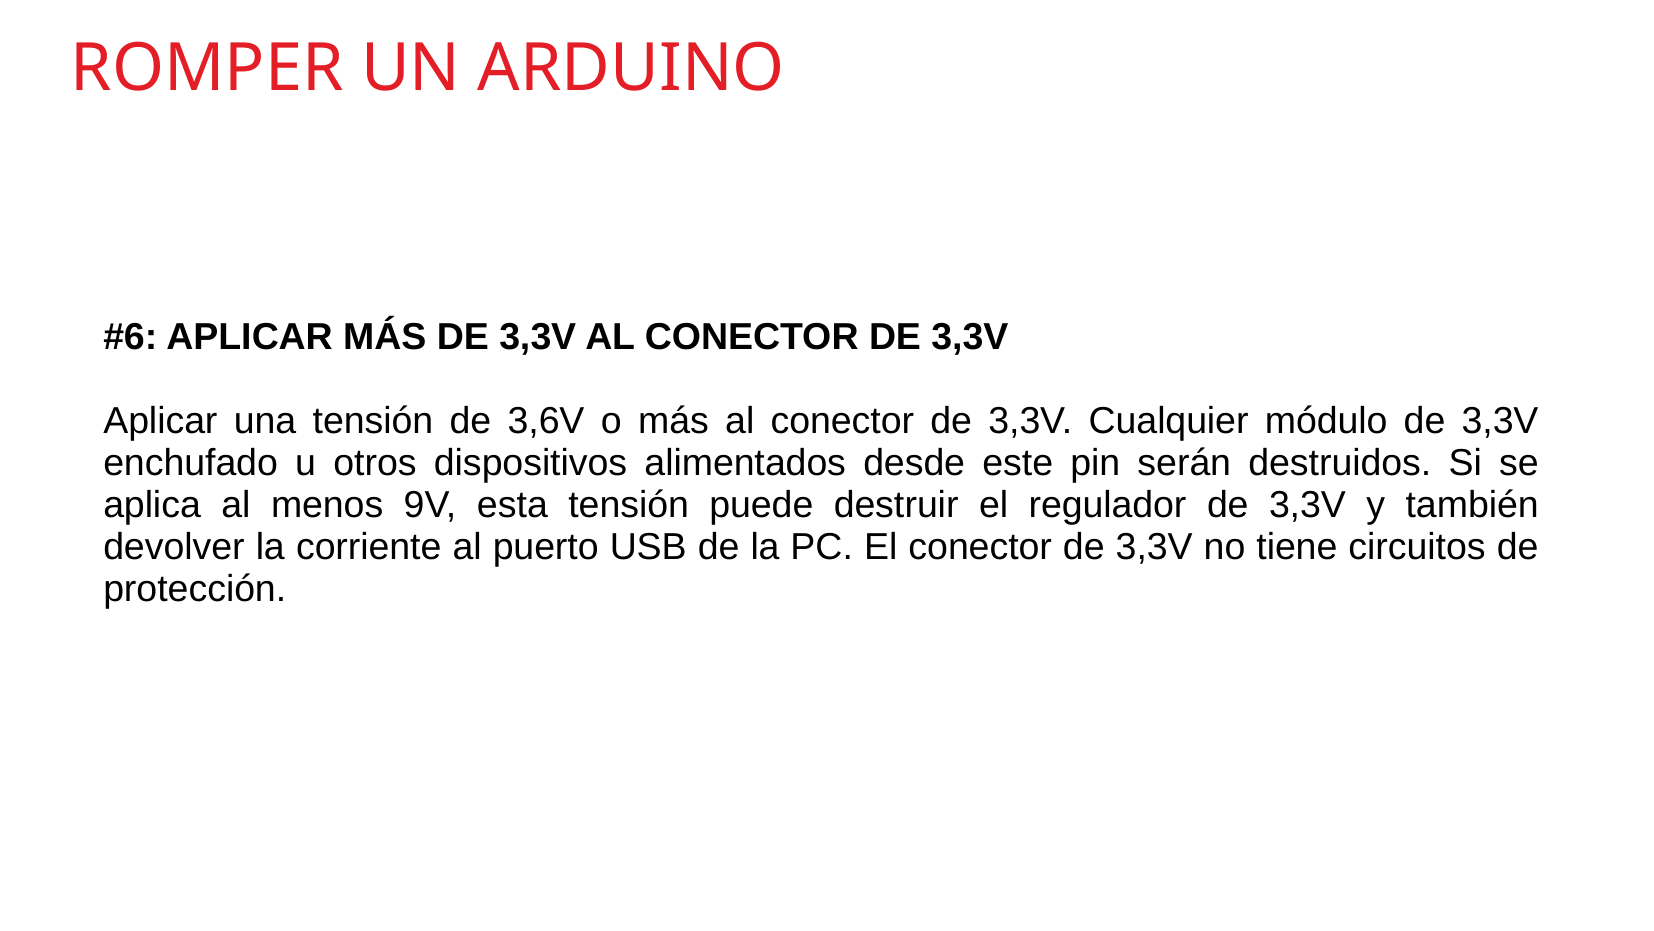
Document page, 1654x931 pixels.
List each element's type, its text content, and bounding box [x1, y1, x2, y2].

title ROMPER UN ARDUINO [70, 11, 1347, 118]
text_box #6: APLICAR MÁS DE 3,3V AL CONECTOR DE 3,3V Aplicar una tensión de 3,6V o más al conector de 3,3V. Cualquier módulo de 3,3V enchufado u otros dispositivos alimentados desde este pin serán destruidos. Si se aplica al menos 9V, esta tensión puede destruir el regulador de 3,3V y también devolver la corriente al puerto USB de la PC. El conector de 3,3V no tiene circuitos de protección. [88, 308, 1565, 622]
